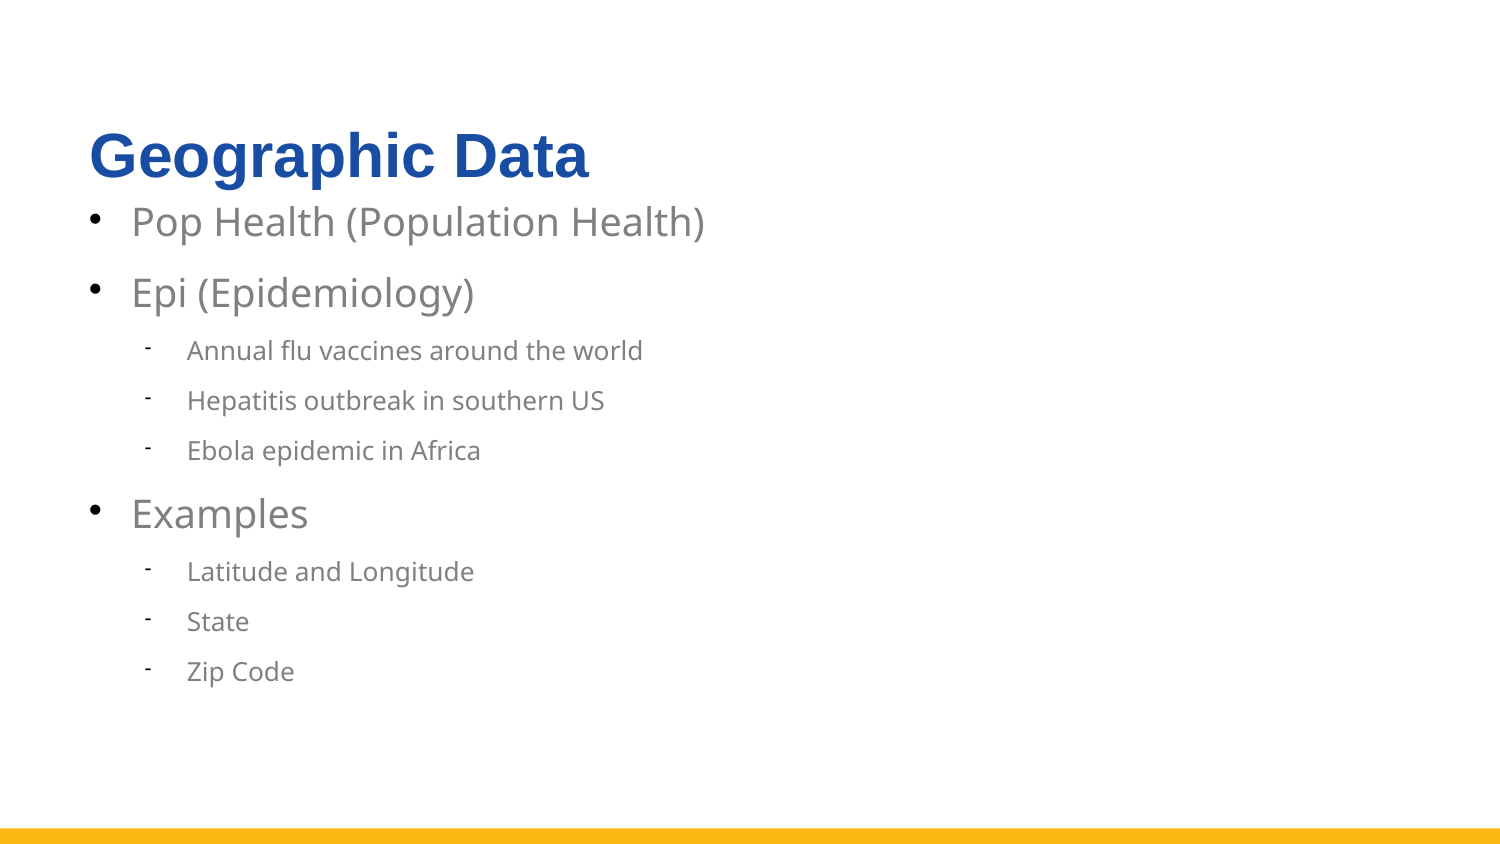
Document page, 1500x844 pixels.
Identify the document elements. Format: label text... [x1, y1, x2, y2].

text_box Geographic Data [75, 0, 1425, 197]
text_box Pop Health (Population Health) Epi (Epidemiology) Annual flu vaccines around the world Hepatitis outbreak in southern US Ebola epidemic in Africa Examples Latitude and Longitude State Zip Code [75, 197, 1425, 687]
